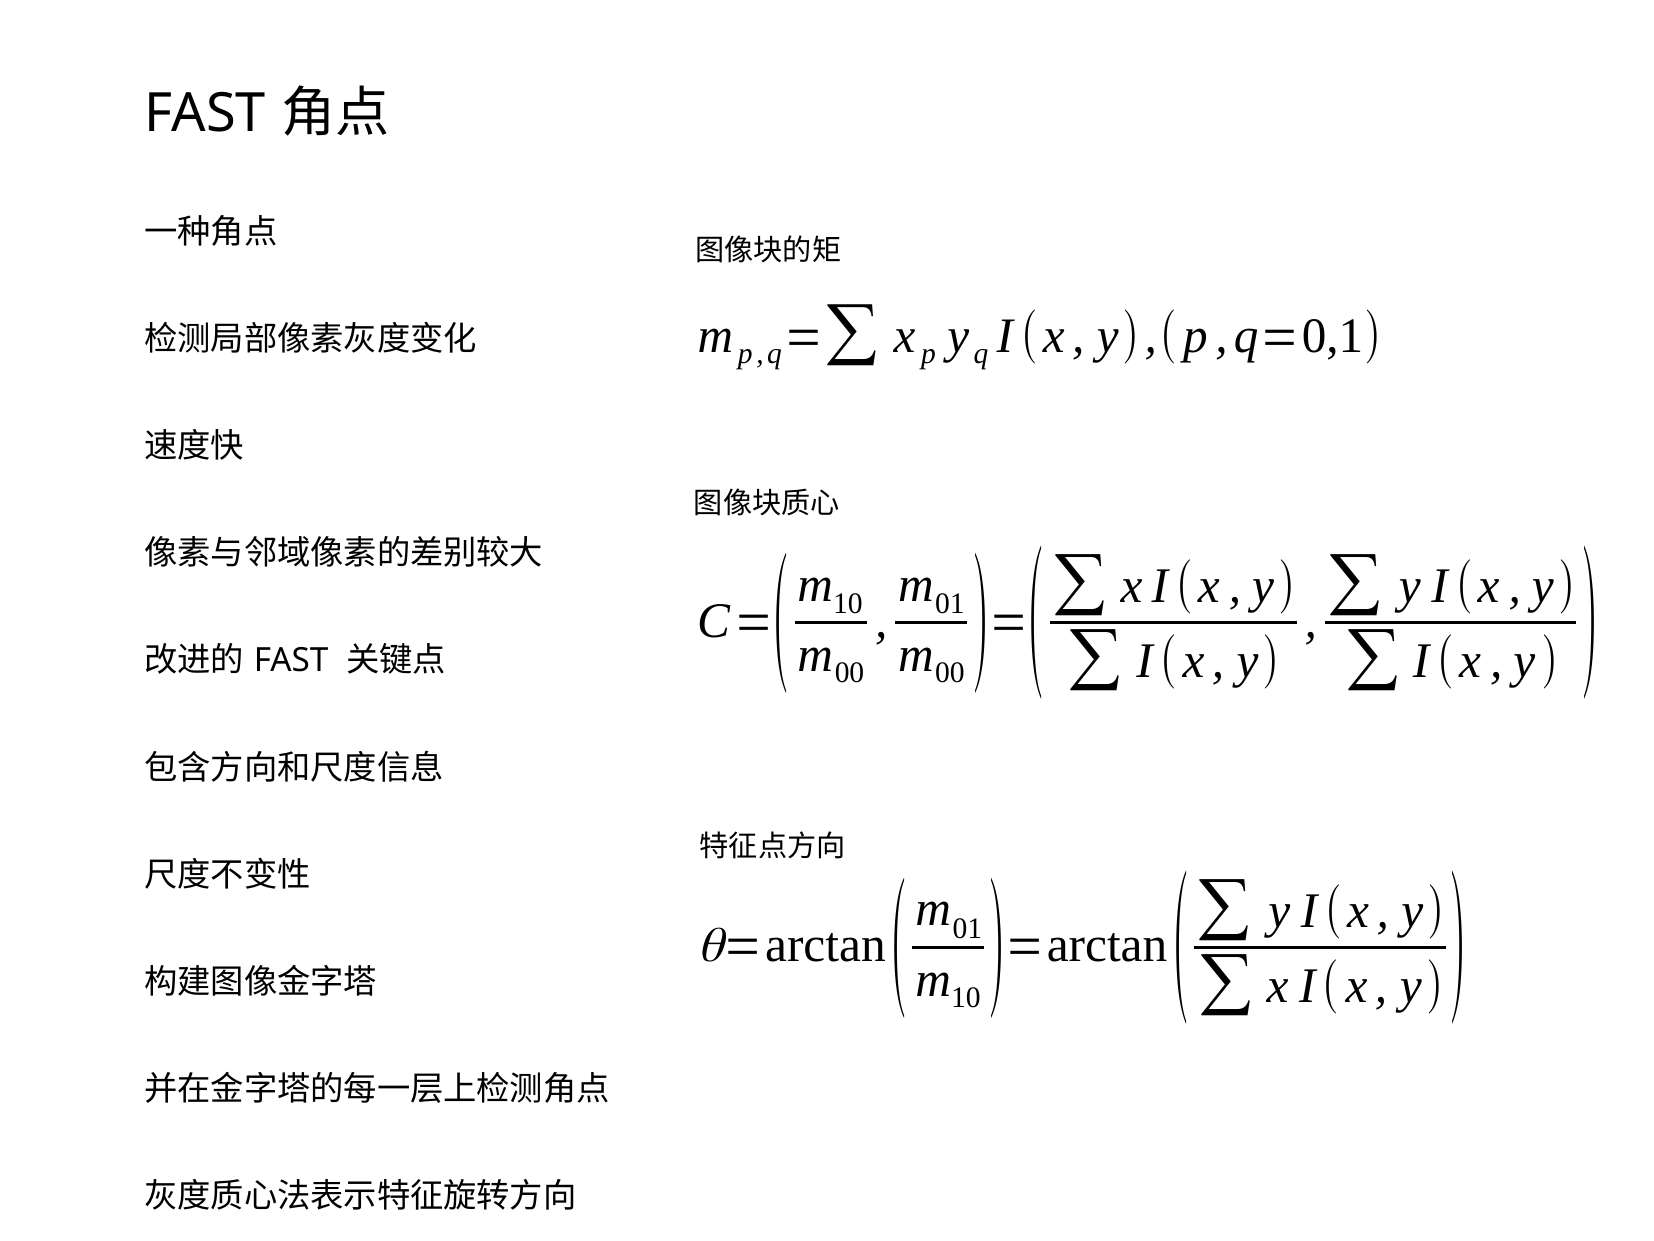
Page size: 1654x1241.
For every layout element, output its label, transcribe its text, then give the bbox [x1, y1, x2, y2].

text_box 图像块的矩 [680, 218, 857, 268]
text_box 一种角点 检测局部像素灰度变化 速度快 像素与邻域像素的差别较大 改进的FAST 关键点 包含方向和尺度信息 尺度不变性 构建图像金字塔 并在金字塔的每一层上检测角点 灰度质心法表示特征旋转方向 [129, 197, 662, 1134]
chart [690, 543, 1604, 703]
chart [690, 868, 1473, 1028]
text_box 特征点方向 [685, 814, 869, 865]
text_box FAST角点 [129, 60, 438, 154]
text_box 图像块质心 [679, 472, 863, 522]
chart [691, 301, 1388, 371]
